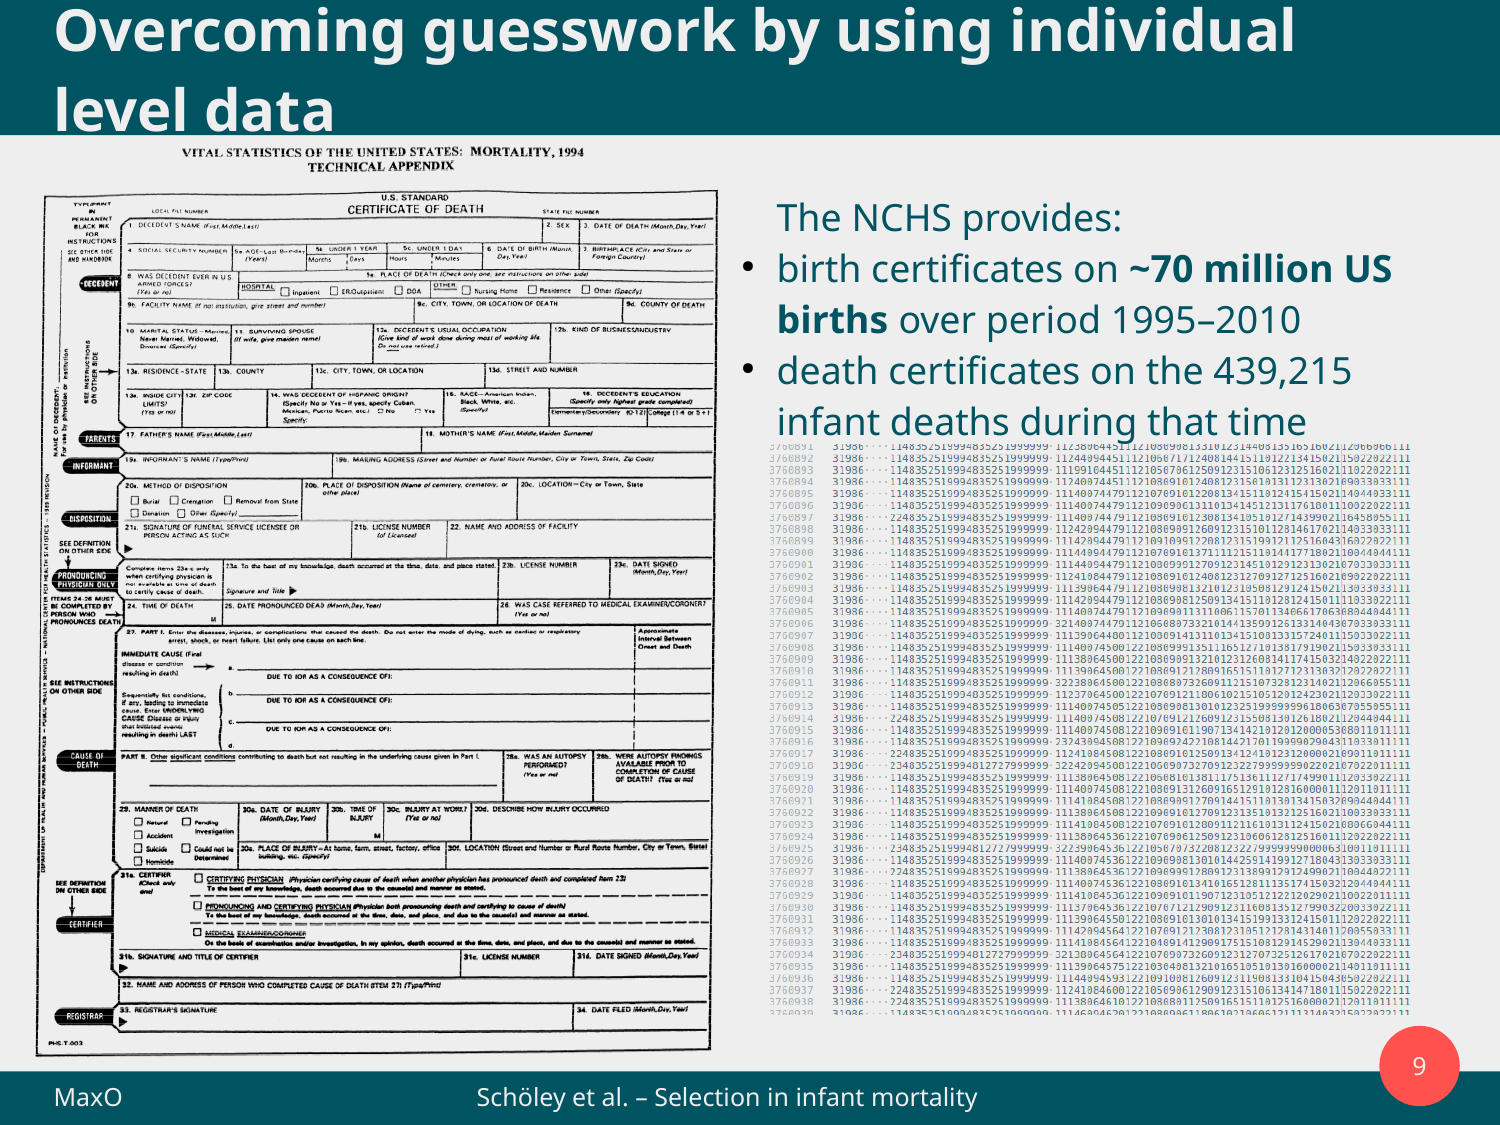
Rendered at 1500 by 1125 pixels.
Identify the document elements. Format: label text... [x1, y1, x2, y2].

title Overcoming guesswork by using individual level data [53, 0, 1447, 141]
text_box The NCHS provides: birth certificates on ~70 million US births over period 1995–2010 death certificates on the 439,215 infant deaths during that time [726, 184, 1471, 447]
picture [764, 444, 1414, 1015]
picture [25, 141, 727, 1060]
